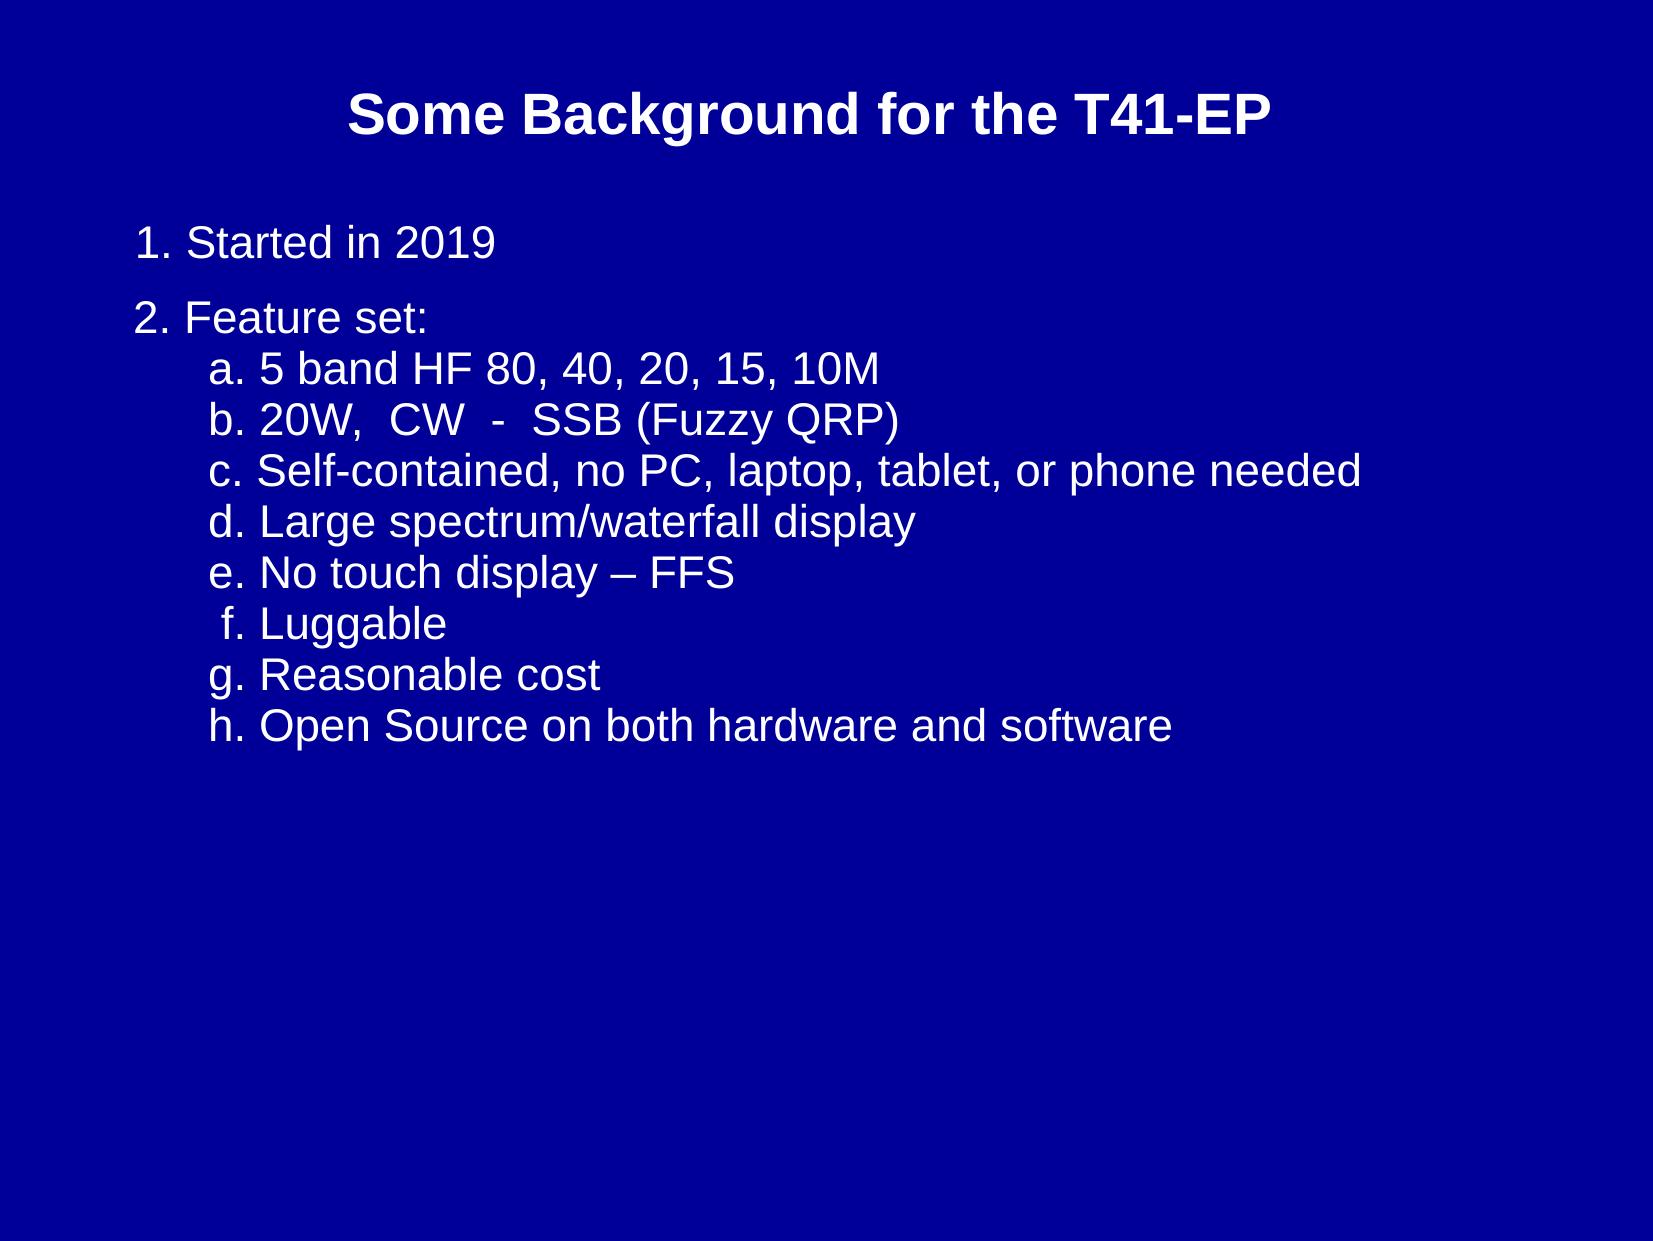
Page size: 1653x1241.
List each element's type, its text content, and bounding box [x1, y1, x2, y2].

text_box 1. Started in 2019 [120, 210, 512, 276]
text_box 2. Feature set: a. 5 band HF 80, 40, 20, 15, 10M b. 20W, CW - SSB (Fuzzy QRP) c. Self-contained, no PC, laptop, tablet, or phone needed d. Large spectrum/waterfall display e. No touch display – FFS f. Luggable g. Reasonable cost h. Open Source on both hardware and software [118, 285, 1378, 811]
text_box Some Background for the T41-EP [330, 75, 1291, 166]
